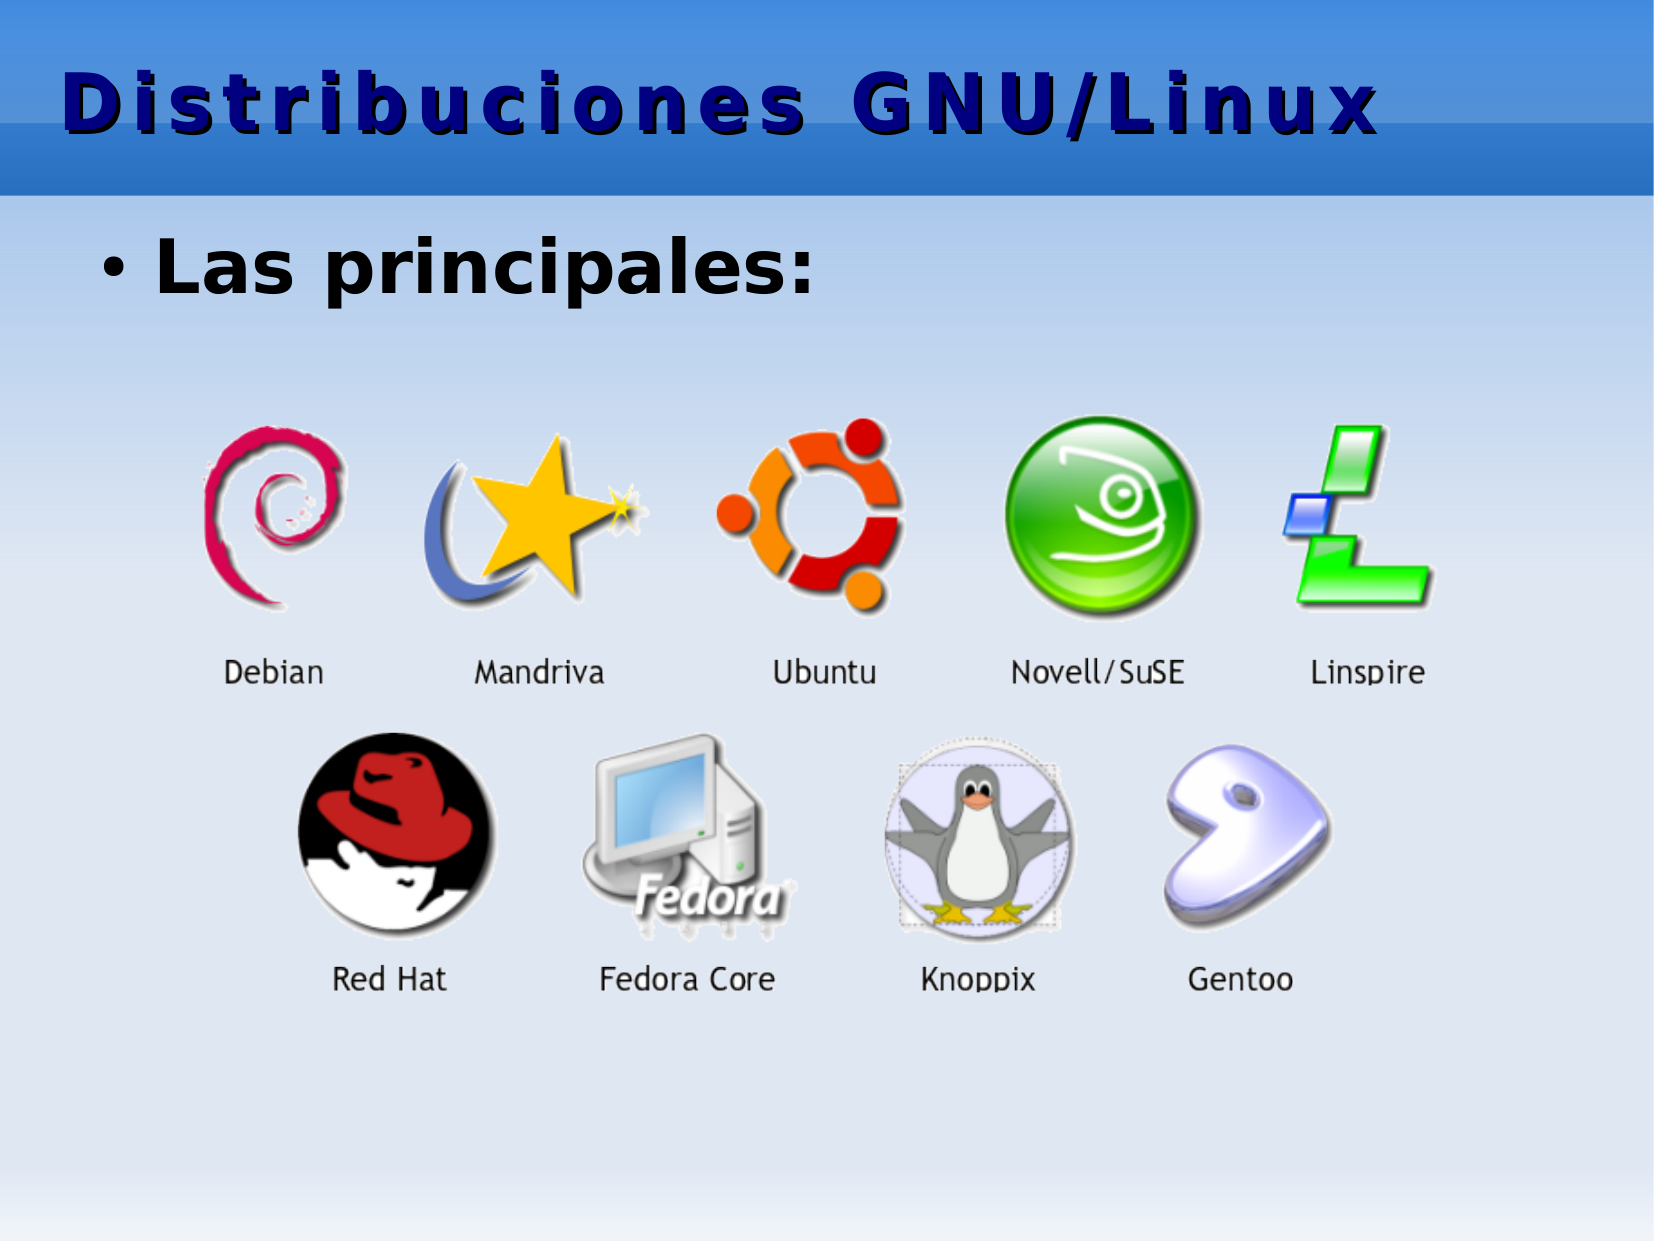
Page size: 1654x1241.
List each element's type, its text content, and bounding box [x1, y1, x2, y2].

picture [0, 0, 1654, 1241]
title Distribuciones GNU/Linux [59, 29, 1654, 178]
list Las principales: [82, 224, 1625, 1097]
